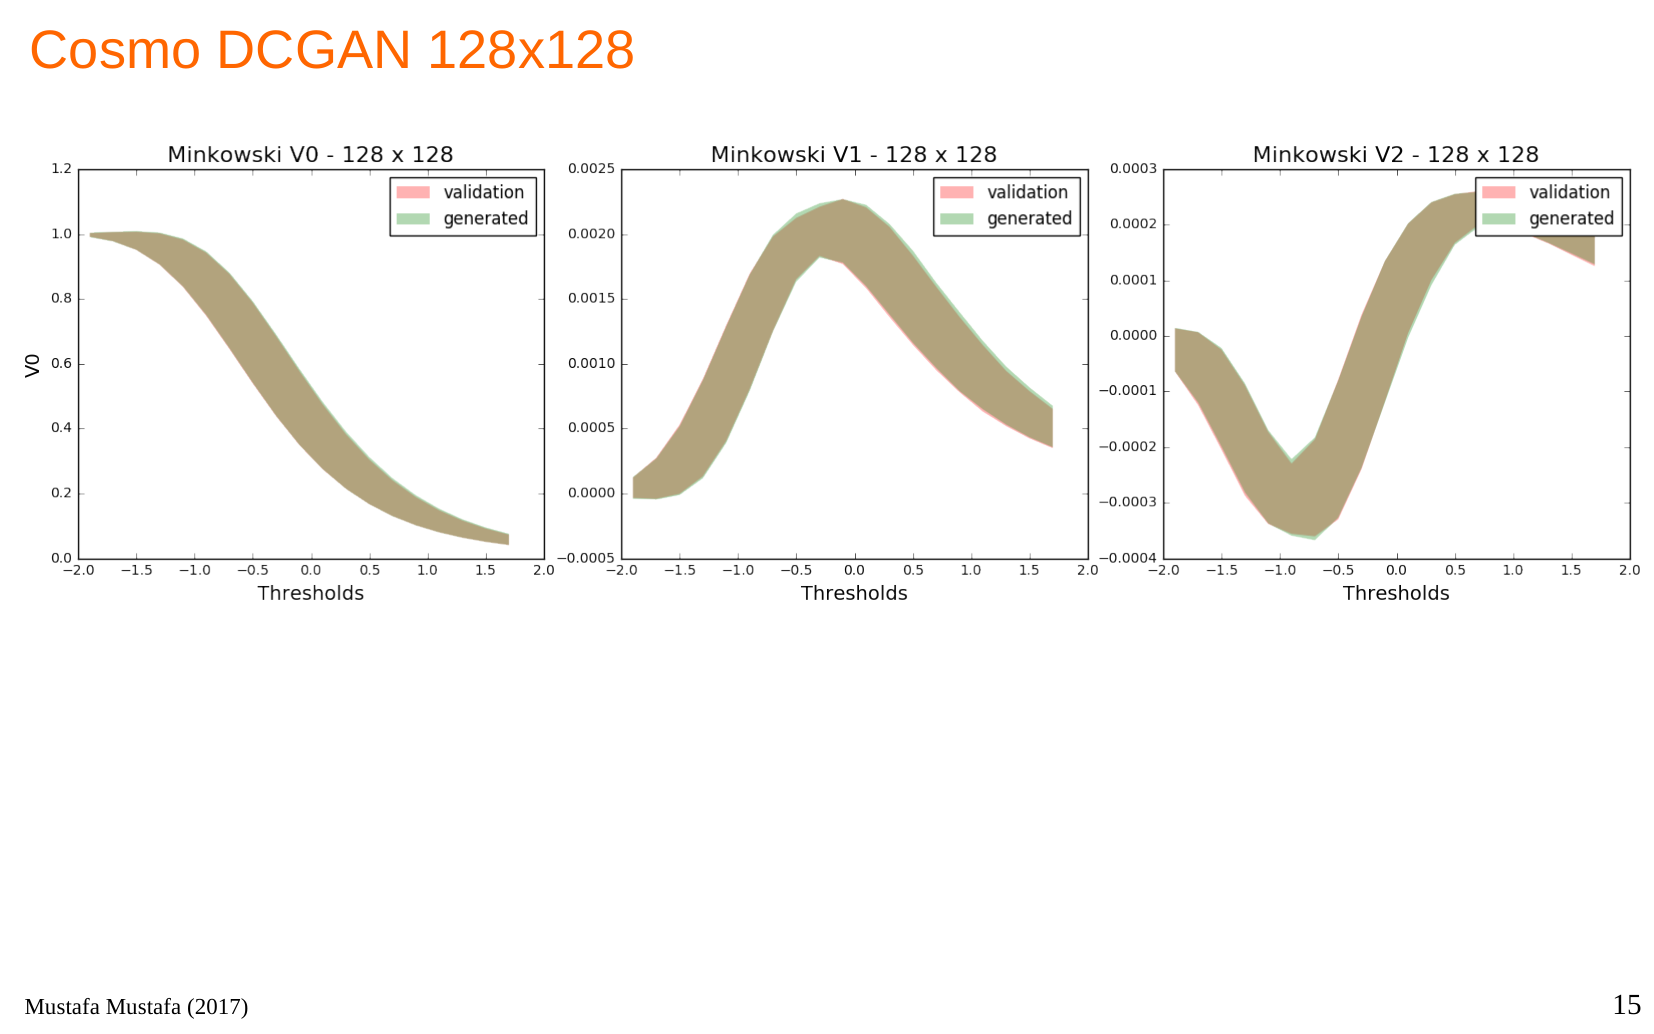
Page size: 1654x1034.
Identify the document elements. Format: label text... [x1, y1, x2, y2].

picture [3, 119, 1654, 621]
title Cosmo DCGAN 128x128 [29, 17, 1621, 82]
